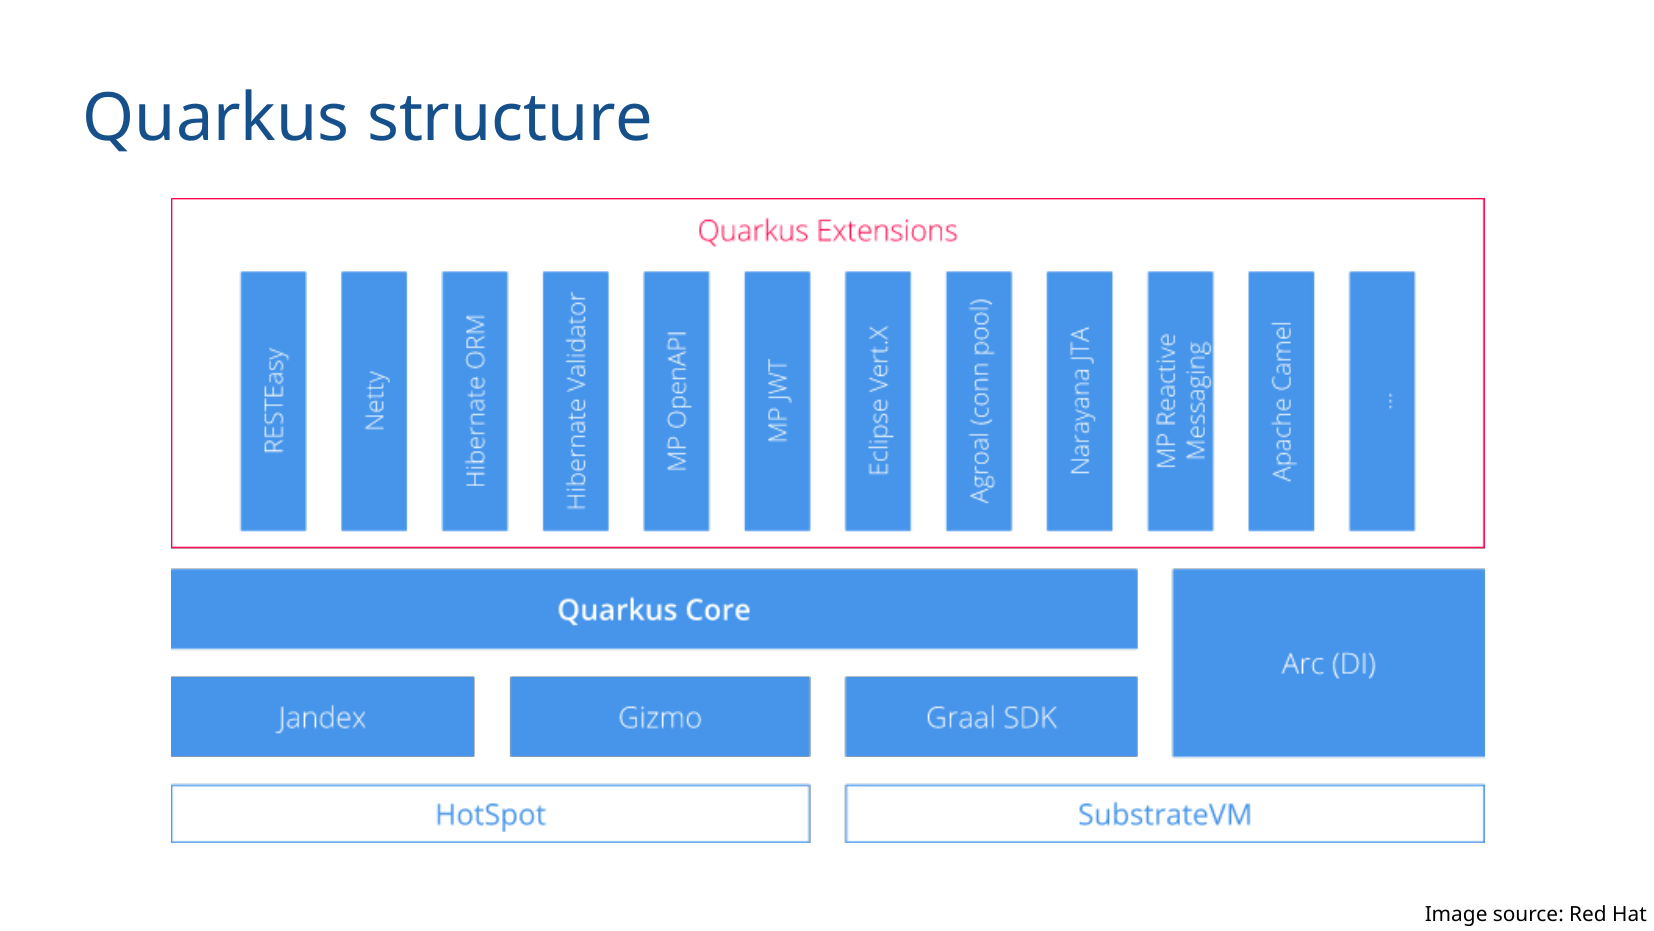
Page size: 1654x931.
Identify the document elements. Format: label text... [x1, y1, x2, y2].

picture [171, 198, 1485, 843]
text_box Image source: Red Hat [1181, 891, 1654, 931]
title Quarkus structure [82, 37, 1571, 193]
